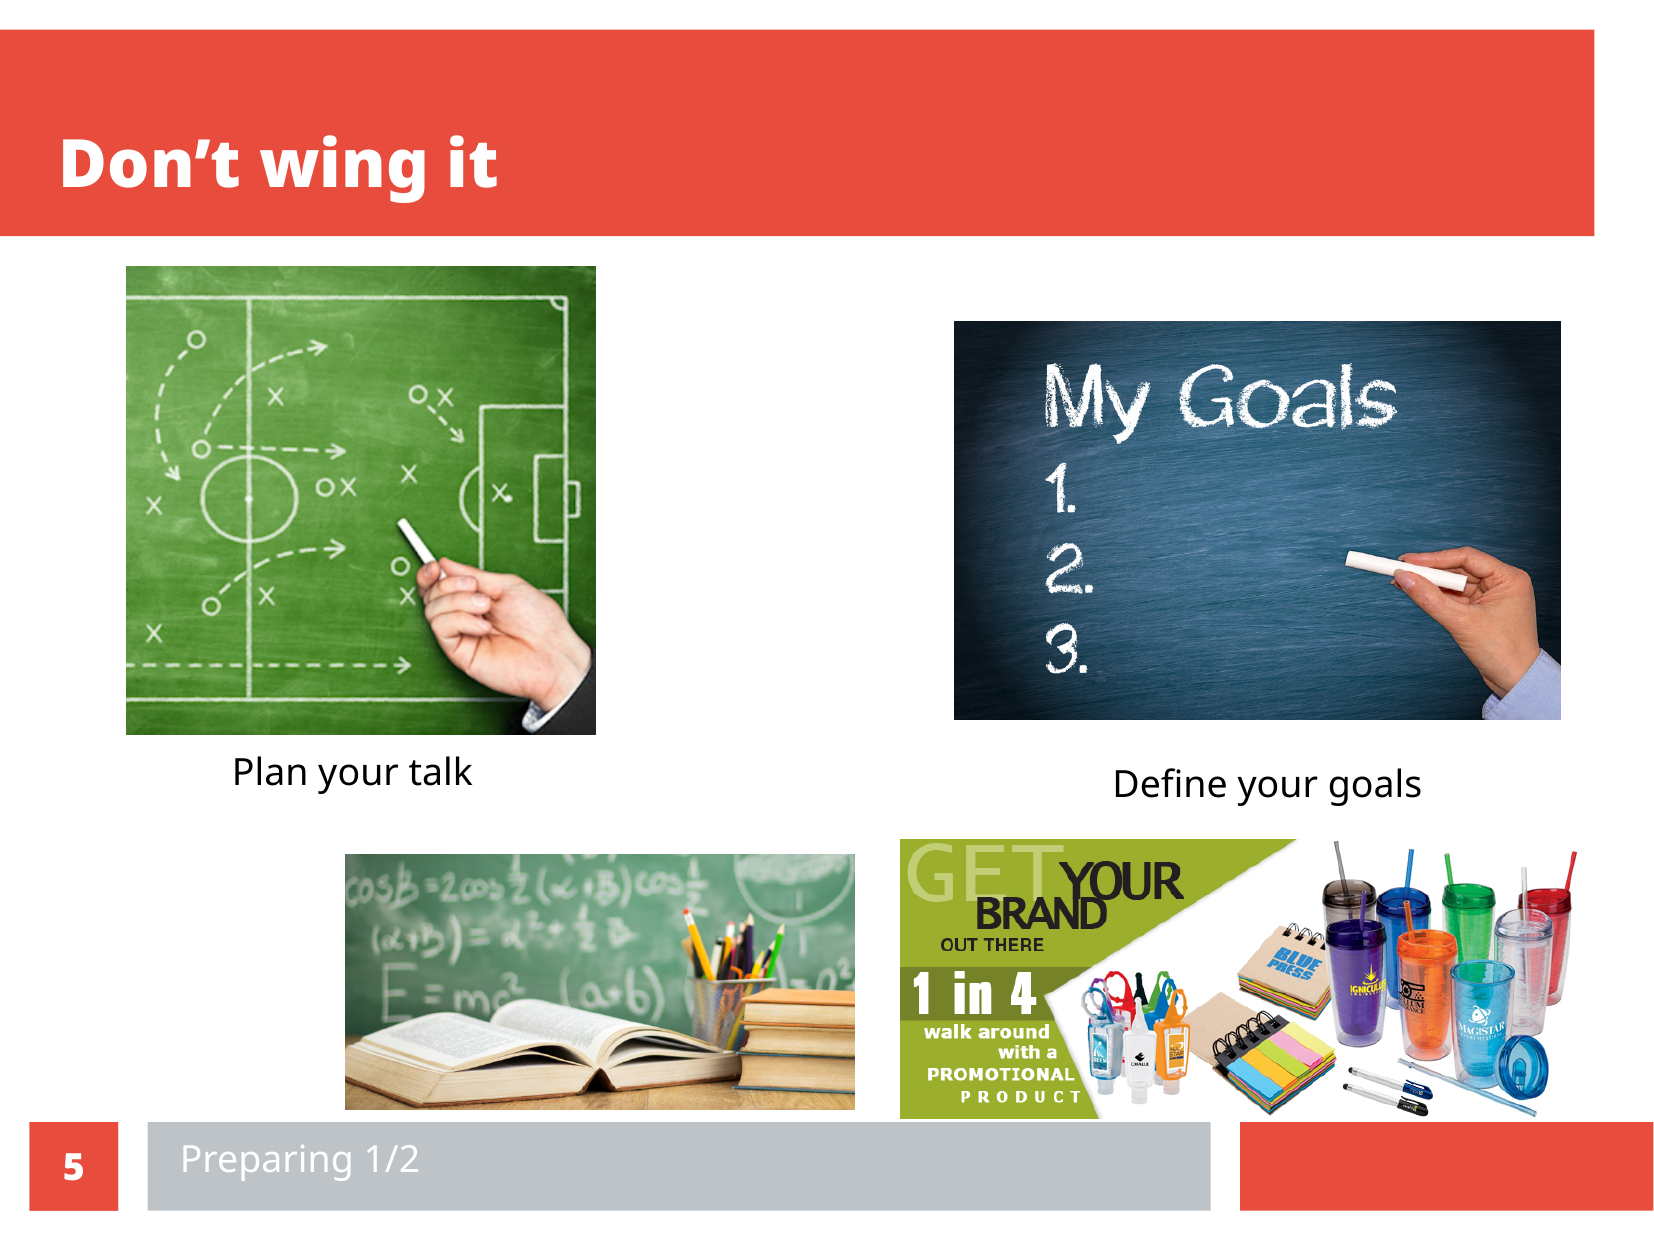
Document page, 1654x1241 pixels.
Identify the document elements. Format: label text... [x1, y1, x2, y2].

text_box Define your goals [1005, 750, 1531, 809]
picture [126, 266, 596, 736]
picture [954, 321, 1561, 721]
picture [345, 854, 855, 1110]
title Don’t wing it [59, 59, 1595, 207]
text_box Preparing 1/2 [165, 1125, 736, 1184]
picture [900, 839, 1596, 1119]
text_box Plan your talk [90, 738, 616, 797]
